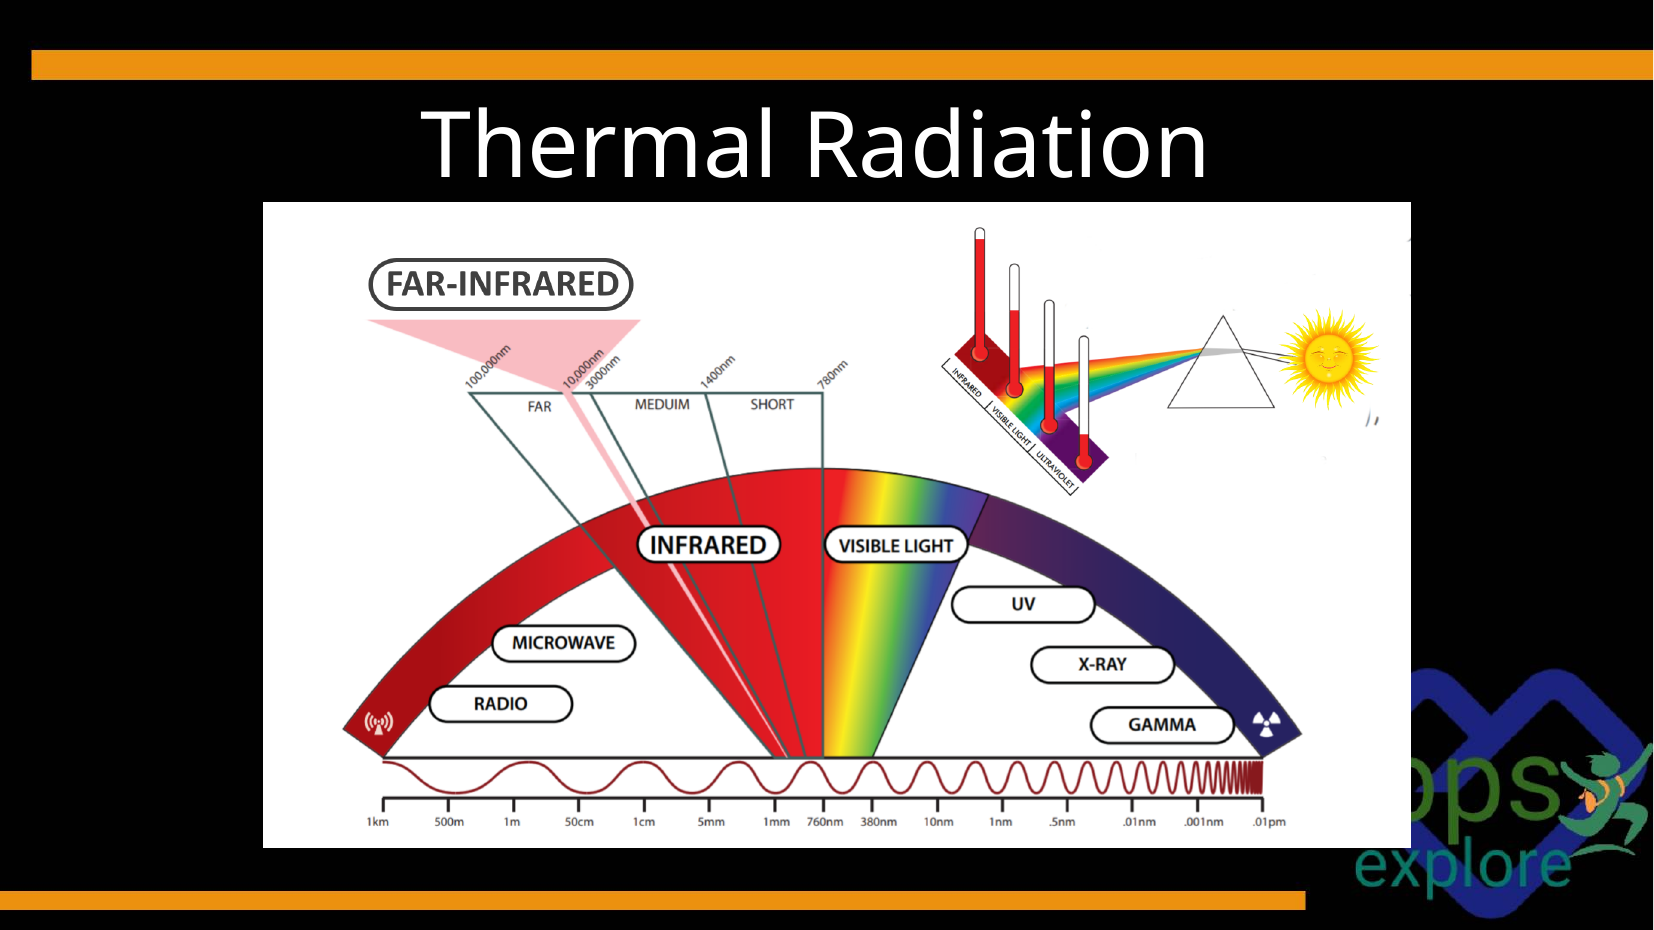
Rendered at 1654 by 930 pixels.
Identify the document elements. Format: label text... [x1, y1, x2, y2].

picture [0, 0, 1654, 930]
title Thermal Radiation [72, 64, 1560, 220]
